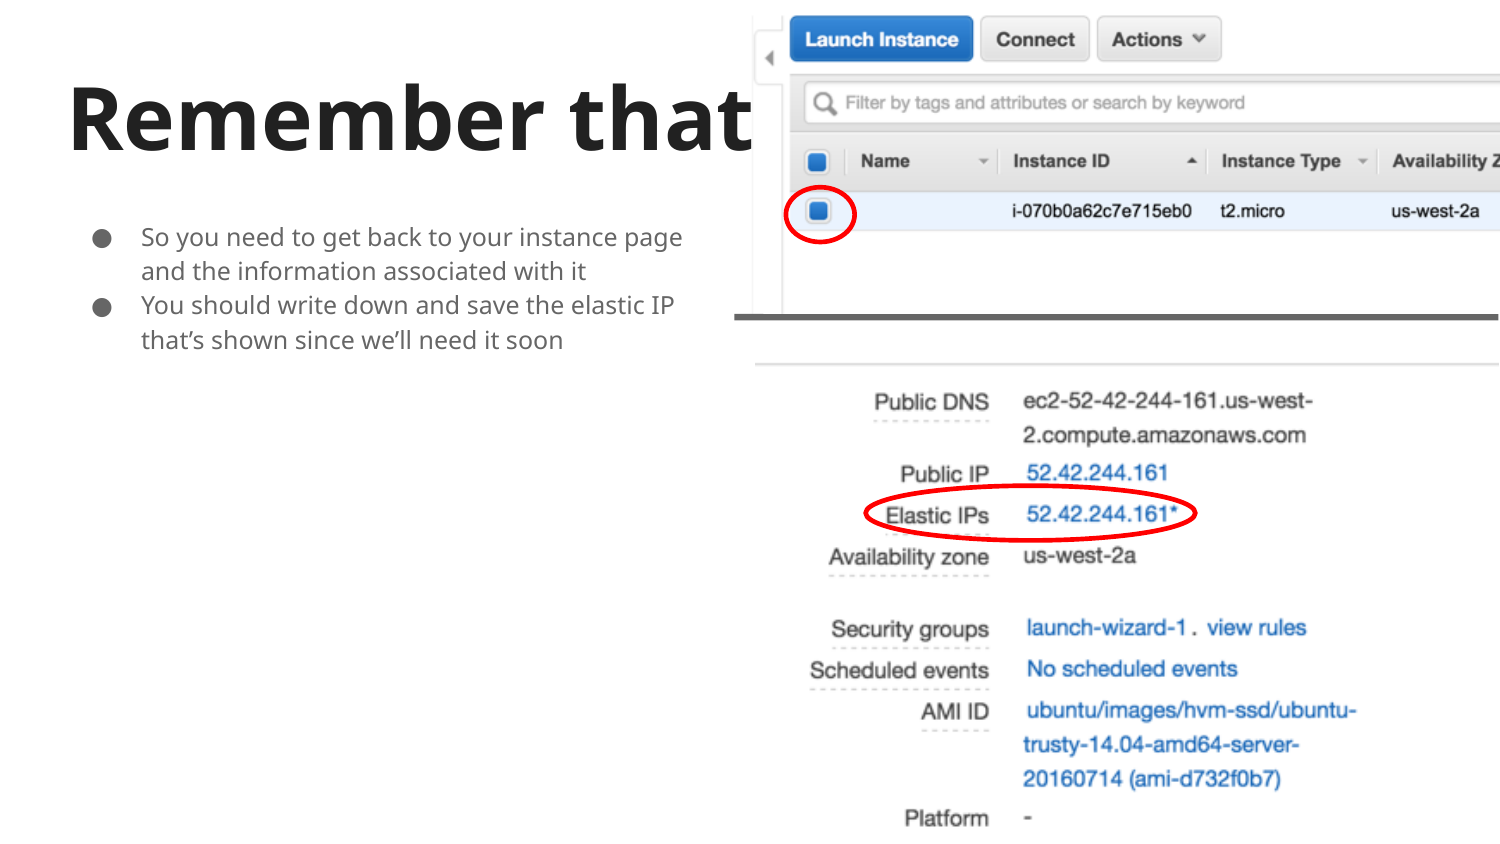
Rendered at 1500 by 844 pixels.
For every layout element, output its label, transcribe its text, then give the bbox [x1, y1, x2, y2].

picture [755, 321, 1499, 844]
list So you need to get back to your instance page and the information associated with it You should write down and save the elastic IP that’s shown since we’ll need it soon [51, 201, 708, 750]
title Remember that Elastic IP? [51, 48, 751, 180]
picture [751, 0, 1500, 318]
